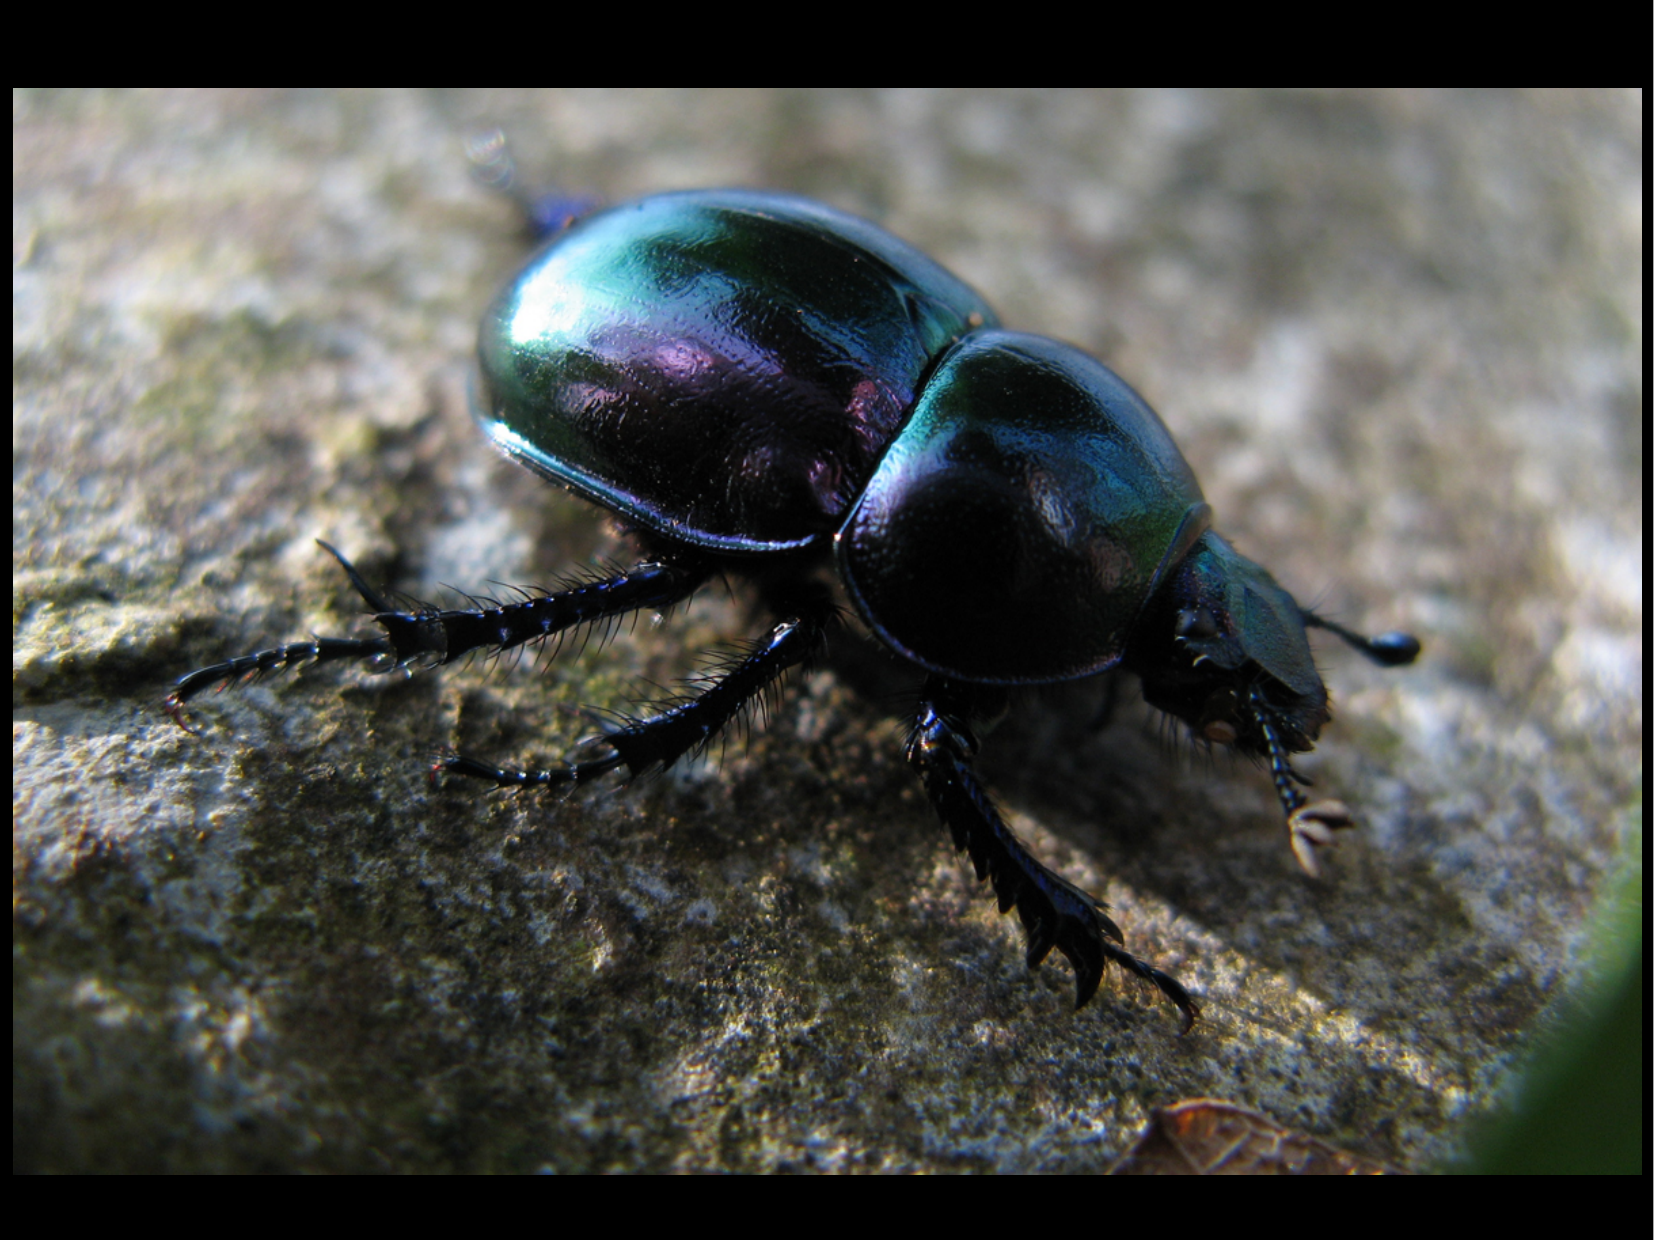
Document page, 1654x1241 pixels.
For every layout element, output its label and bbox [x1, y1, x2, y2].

picture [13, 88, 1642, 1175]
